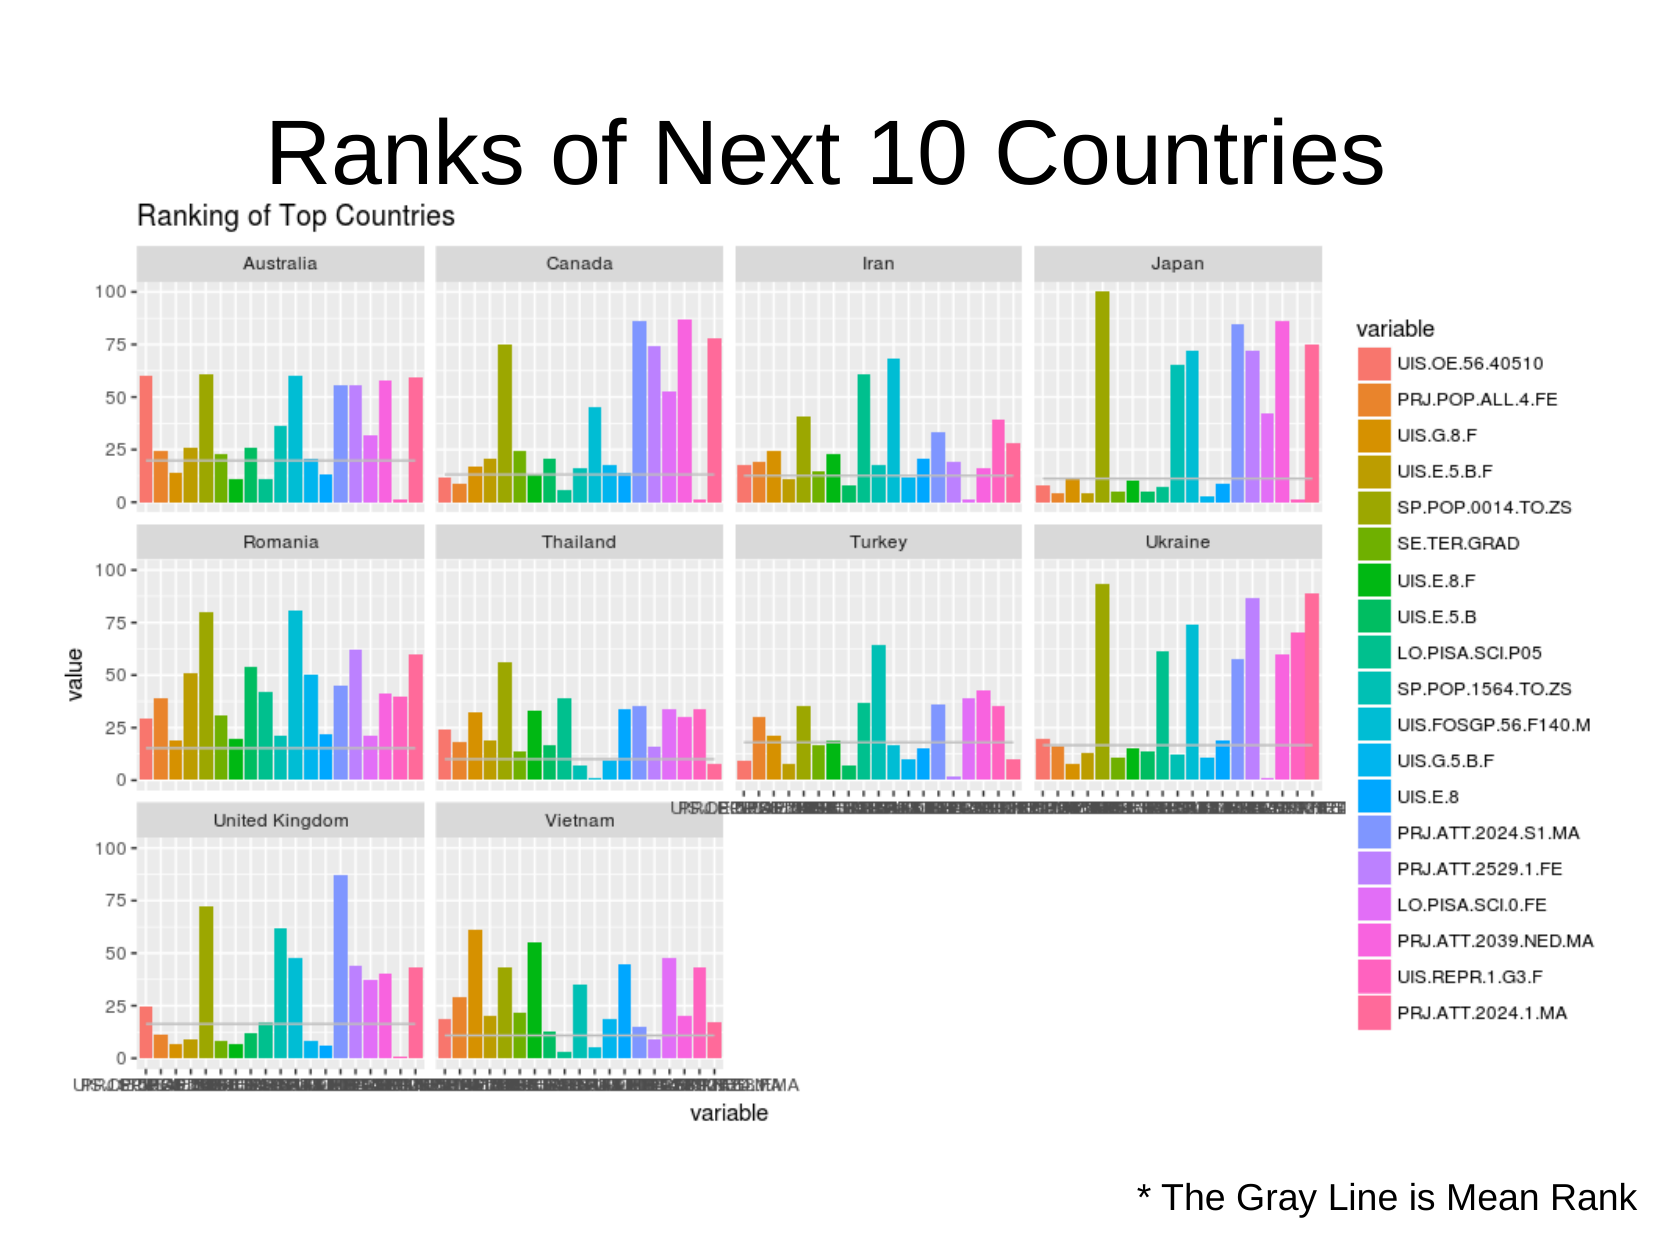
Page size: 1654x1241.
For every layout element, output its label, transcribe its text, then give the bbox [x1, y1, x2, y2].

text_box * The Gray Line is Mean Rank [1122, 1169, 1653, 1227]
picture [54, 193, 1618, 1132]
title Ranks of Next 10 Countries [82, 49, 1571, 193]
